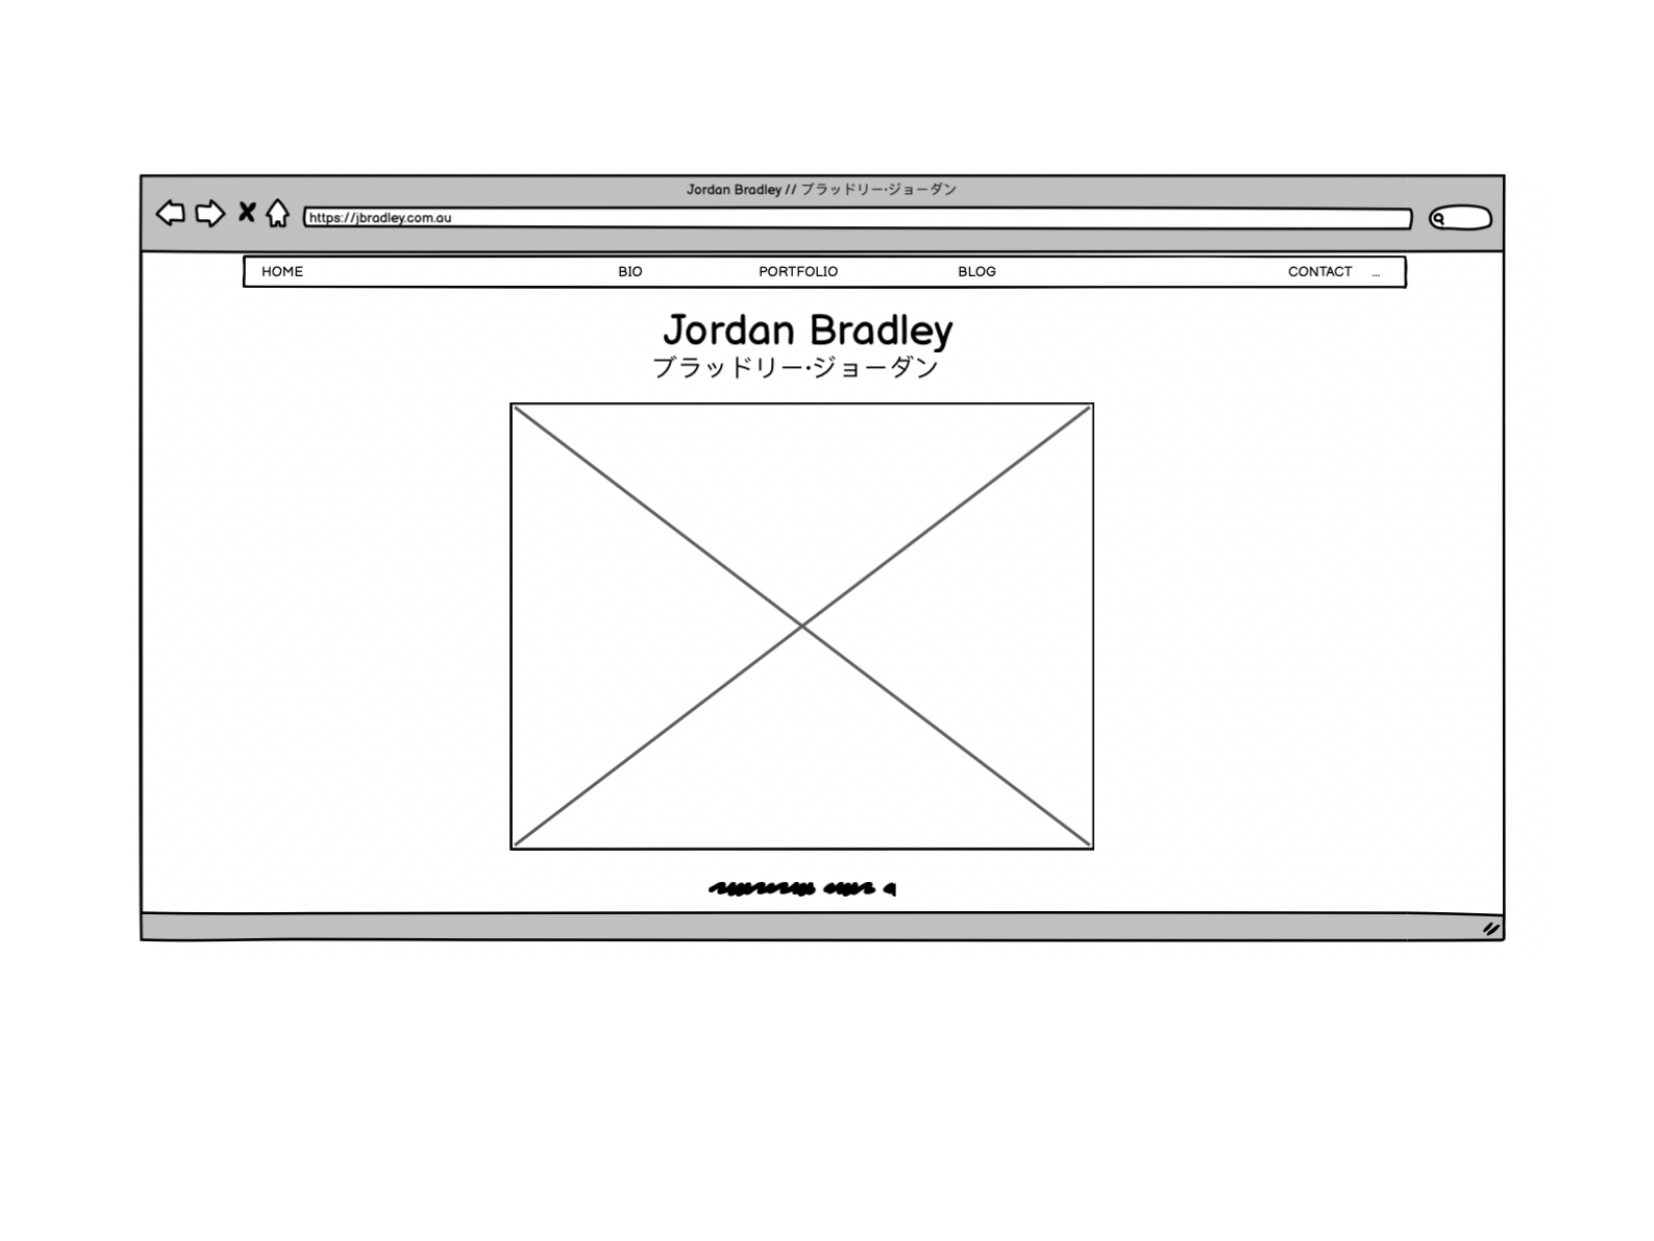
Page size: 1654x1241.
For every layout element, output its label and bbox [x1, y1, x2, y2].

picture [130, 170, 1554, 956]
